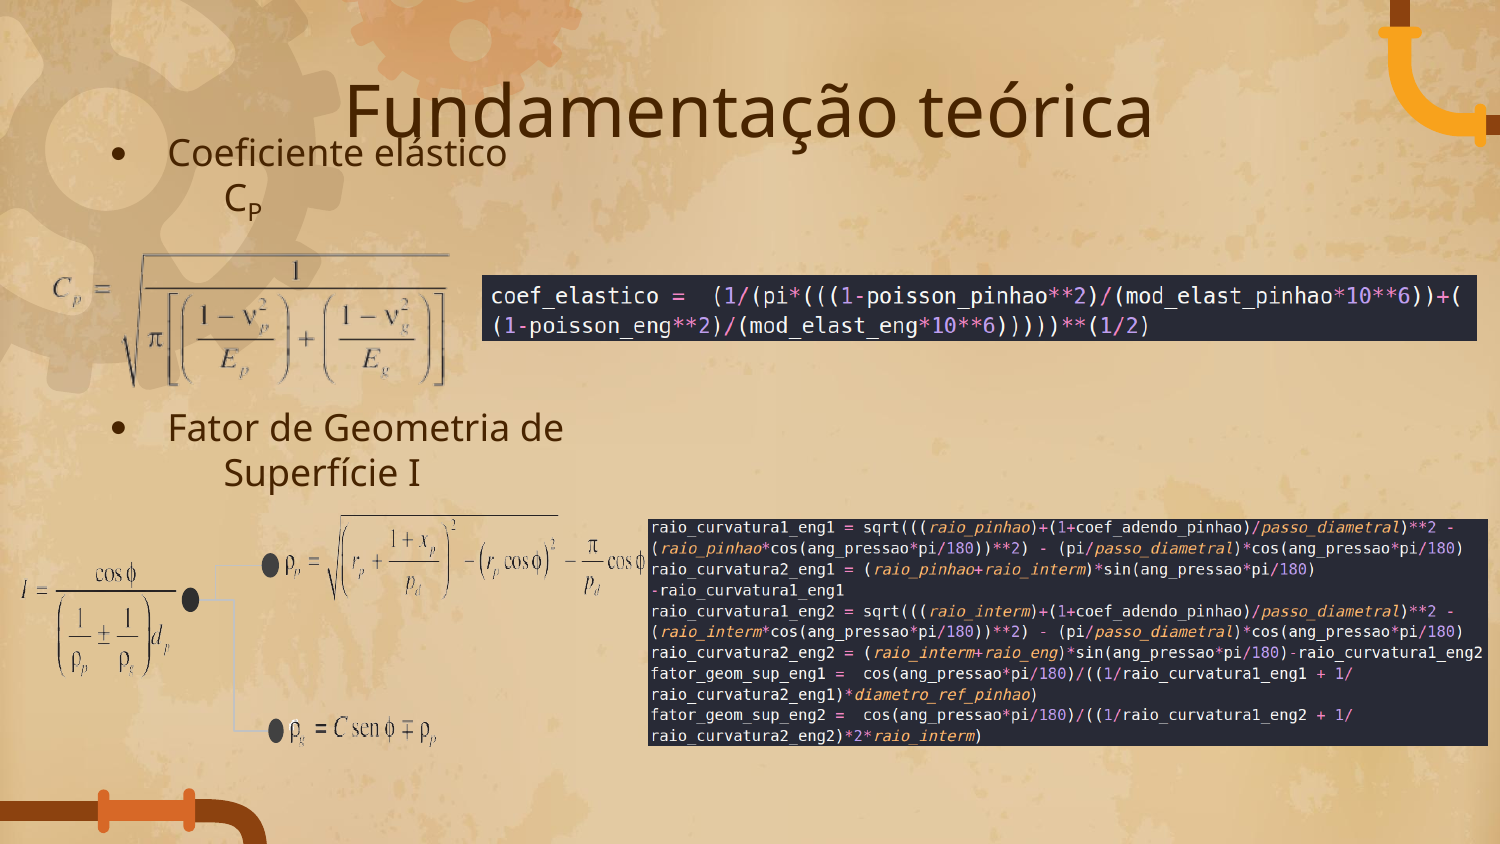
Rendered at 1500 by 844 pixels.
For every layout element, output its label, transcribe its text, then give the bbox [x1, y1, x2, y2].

title Fundamentação teórica [116, 49, 1384, 127]
picture [43, 242, 463, 394]
picture [482, 275, 1477, 341]
subtitle Fator de Geometria de Superfície I [58, 372, 750, 525]
picture [282, 706, 441, 756]
text_box [268, 718, 282, 743]
subtitle Coeficiente elástico CP [58, 101, 559, 254]
picture [8, 556, 186, 690]
picture [275, 519, 1488, 746]
text_box [261, 553, 275, 578]
text_box [181, 587, 200, 612]
